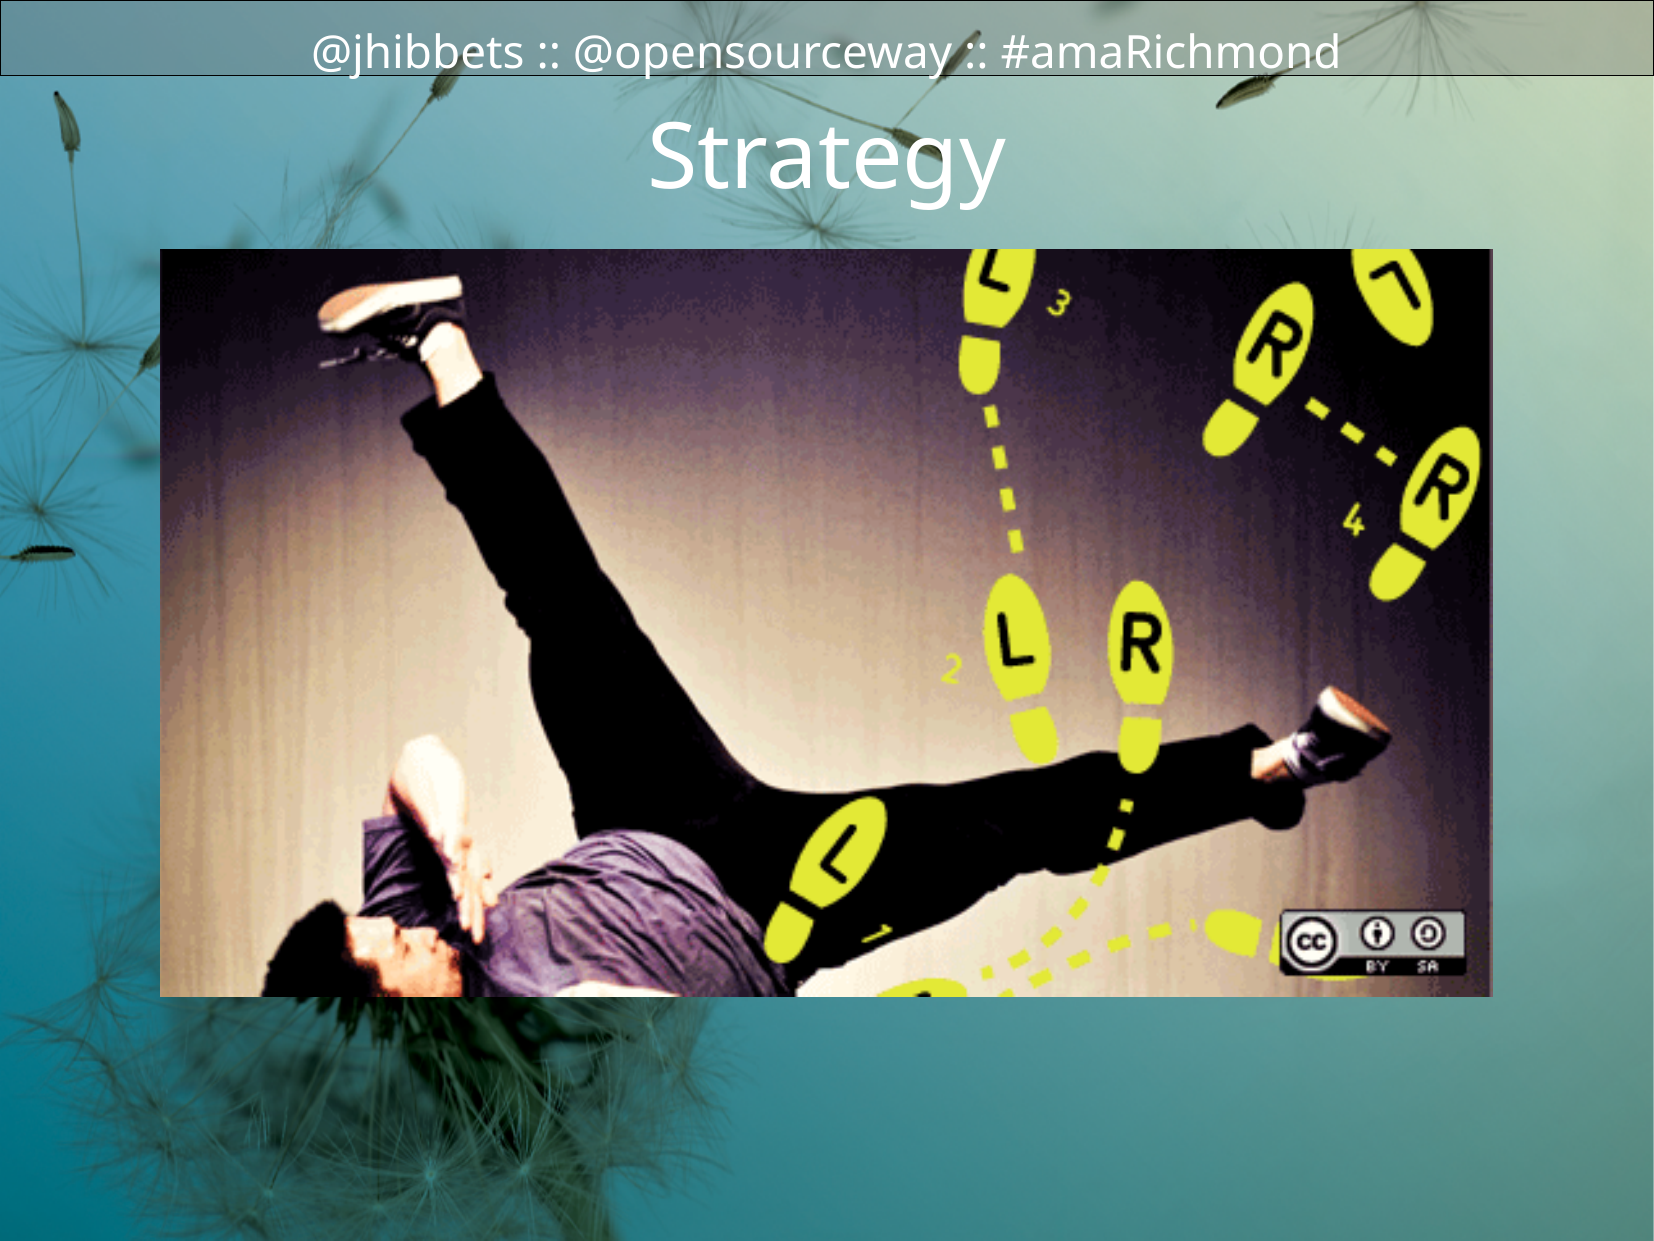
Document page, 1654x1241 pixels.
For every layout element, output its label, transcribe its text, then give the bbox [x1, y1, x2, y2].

title Strategy [82, 49, 1571, 257]
picture [0, 76, 1654, 1241]
